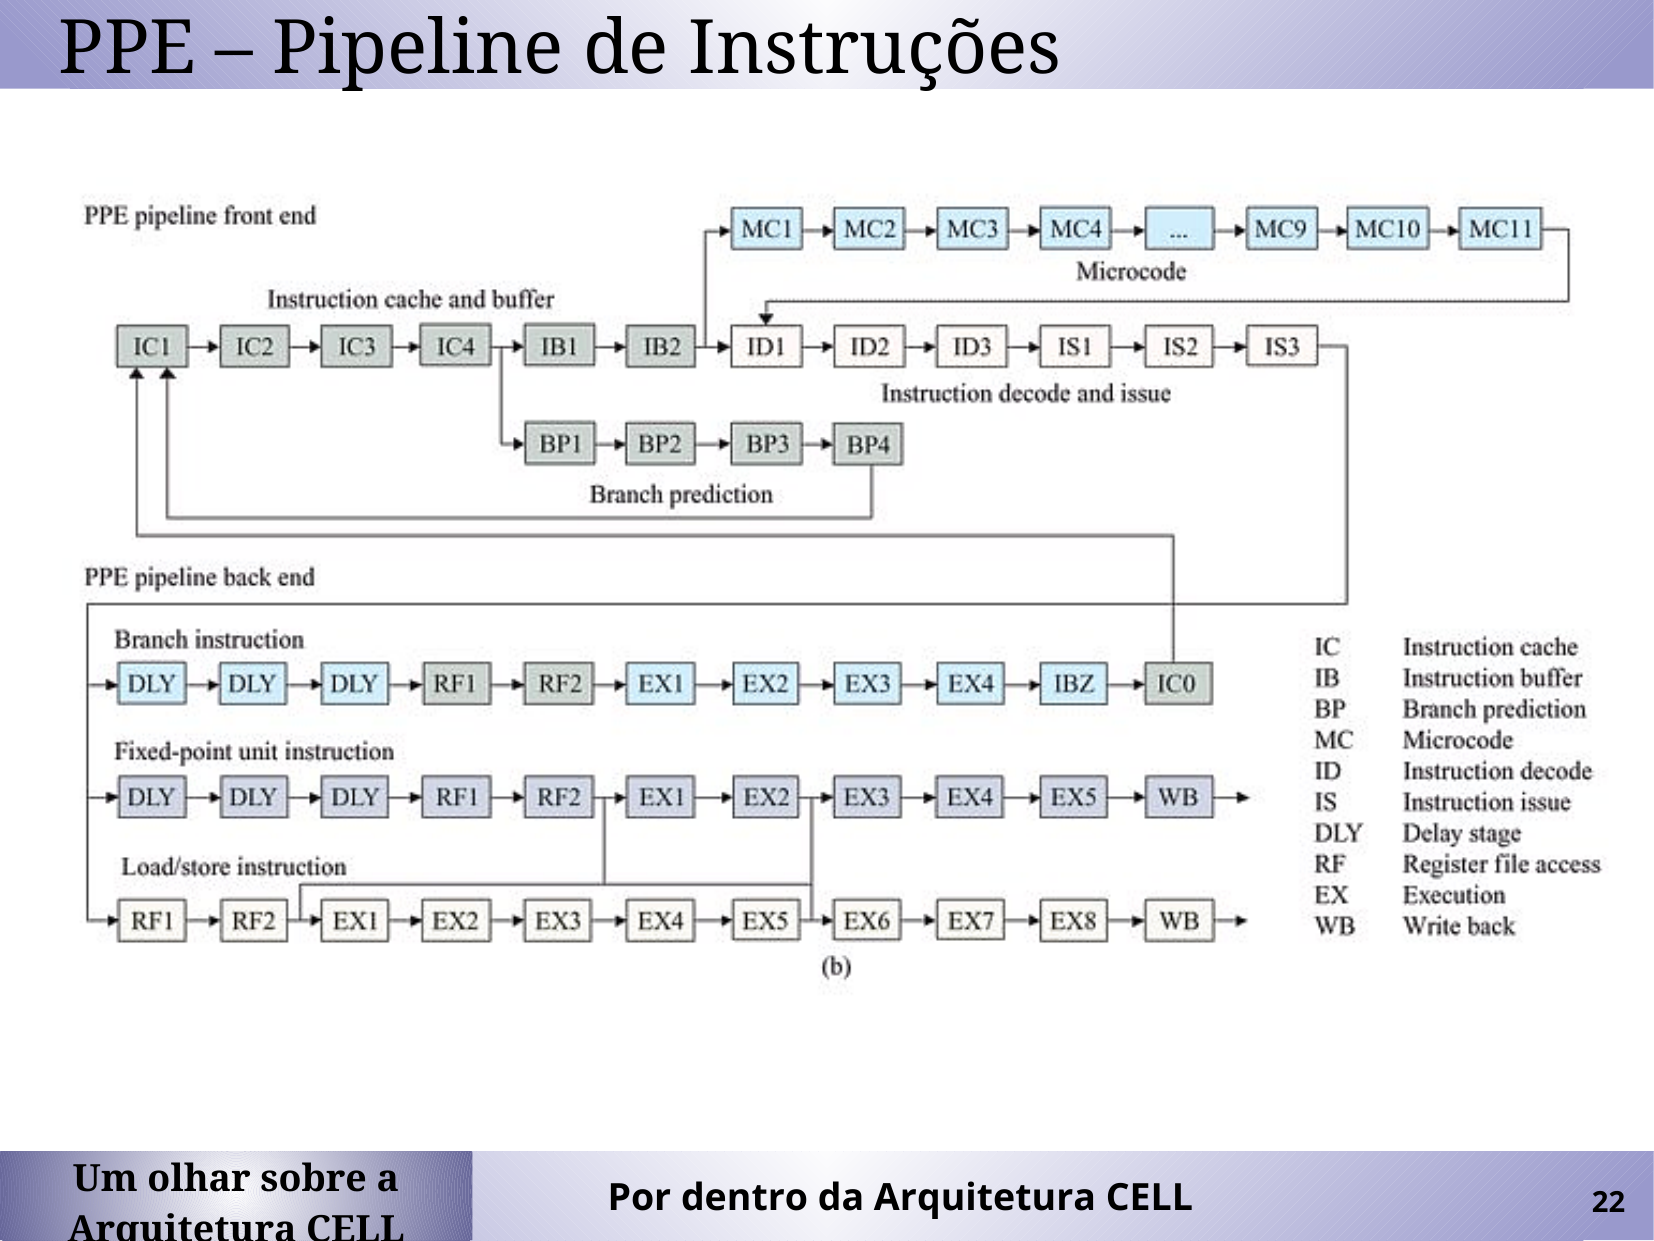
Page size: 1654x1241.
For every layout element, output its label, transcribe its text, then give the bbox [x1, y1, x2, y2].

text_box Por dentro da Arquitetura CELL [501, 1151, 1300, 1241]
title PPE – Pipeline de Instruções [59, 0, 1447, 89]
picture [29, 177, 1654, 1004]
